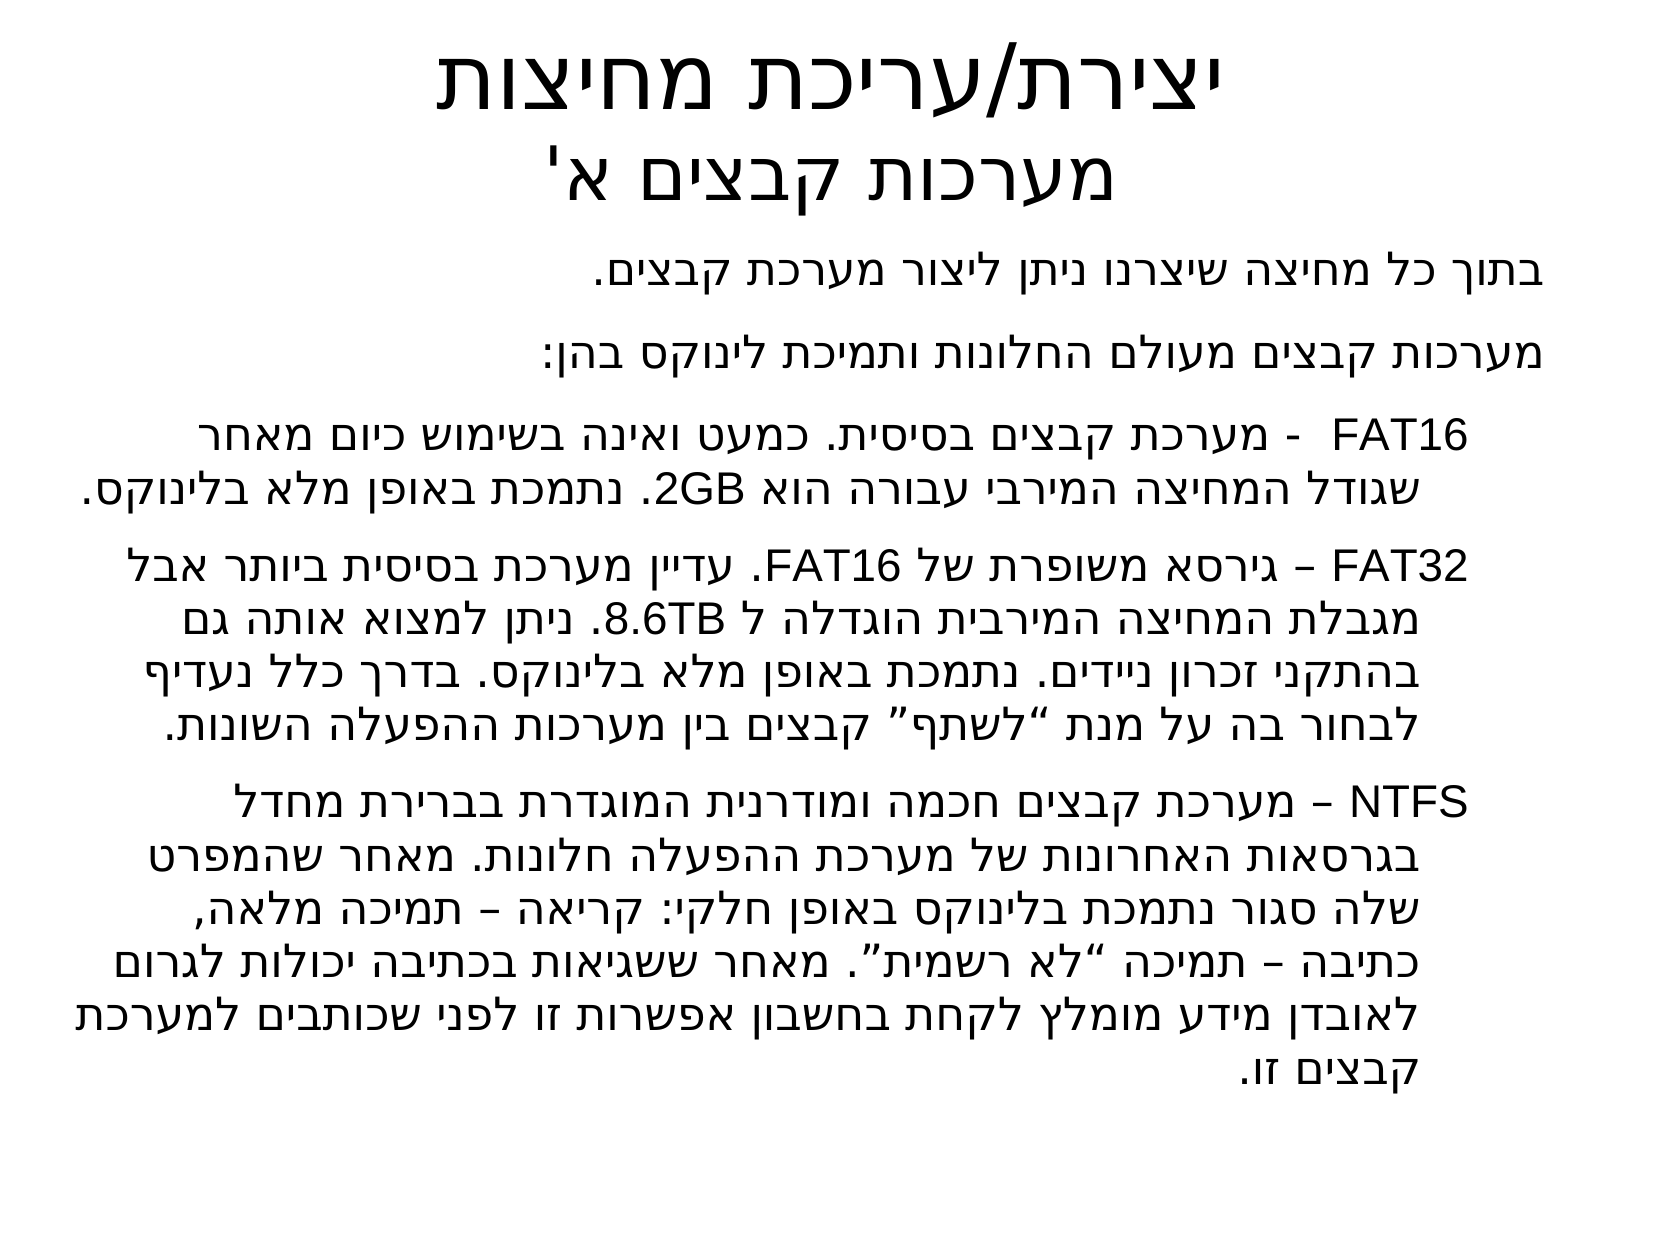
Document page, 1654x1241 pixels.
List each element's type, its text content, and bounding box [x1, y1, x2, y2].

title יצירת/עריכת מחיצות מערכות קבצים א' [86, 17, 1576, 226]
list בתוך כל מחיצה שיצרנו ניתן ליצור מערכת קבצים. מערכות קבצים מעולם החלונות ותמיכת לינוקס בהן: FAT16 - מערכת קבצים בסיסית. כמעט ואינה בשימוש כיום מאחר שגודל המחיצה המירבי עבורה הוא 2GB. נתמכת באופן מלא בלינוקס. FAT32 – גירסא משופרת של FAT16. עדיין מערכת בסיסית ביותר אבל מגבלת המחיצה המירבית הוגדלה ל 8.6TB. ניתן למצוא אותה גם בהתקני זכרון ניידים. נתמכת באופן מלא בלינוקס. בדרך כלל נעדיף לבחור בה על מנת “לשתף” קבצים בין מערכות ההפעלה השונות. NTFS – מערכת קבצים חכמה ומודרנית המוגדרת בברירת מחדל בגרסאות האחרונות של מערכת ההפעלה חלונות. מאחר שהמפרט שלה סגור נתמכת בלינוקס באופן חלקי: קריאה – תמיכה מלאה, כתיבה – תמיכה “לא רשמית”. מאחר ששגיאות בכתיבה יכולות לגרום לאובדן מידע מומלץ לקחת בחשבון אפשרות זו לפני שכותבים למערכת קבצים זו. [75, 242, 1564, 1237]
